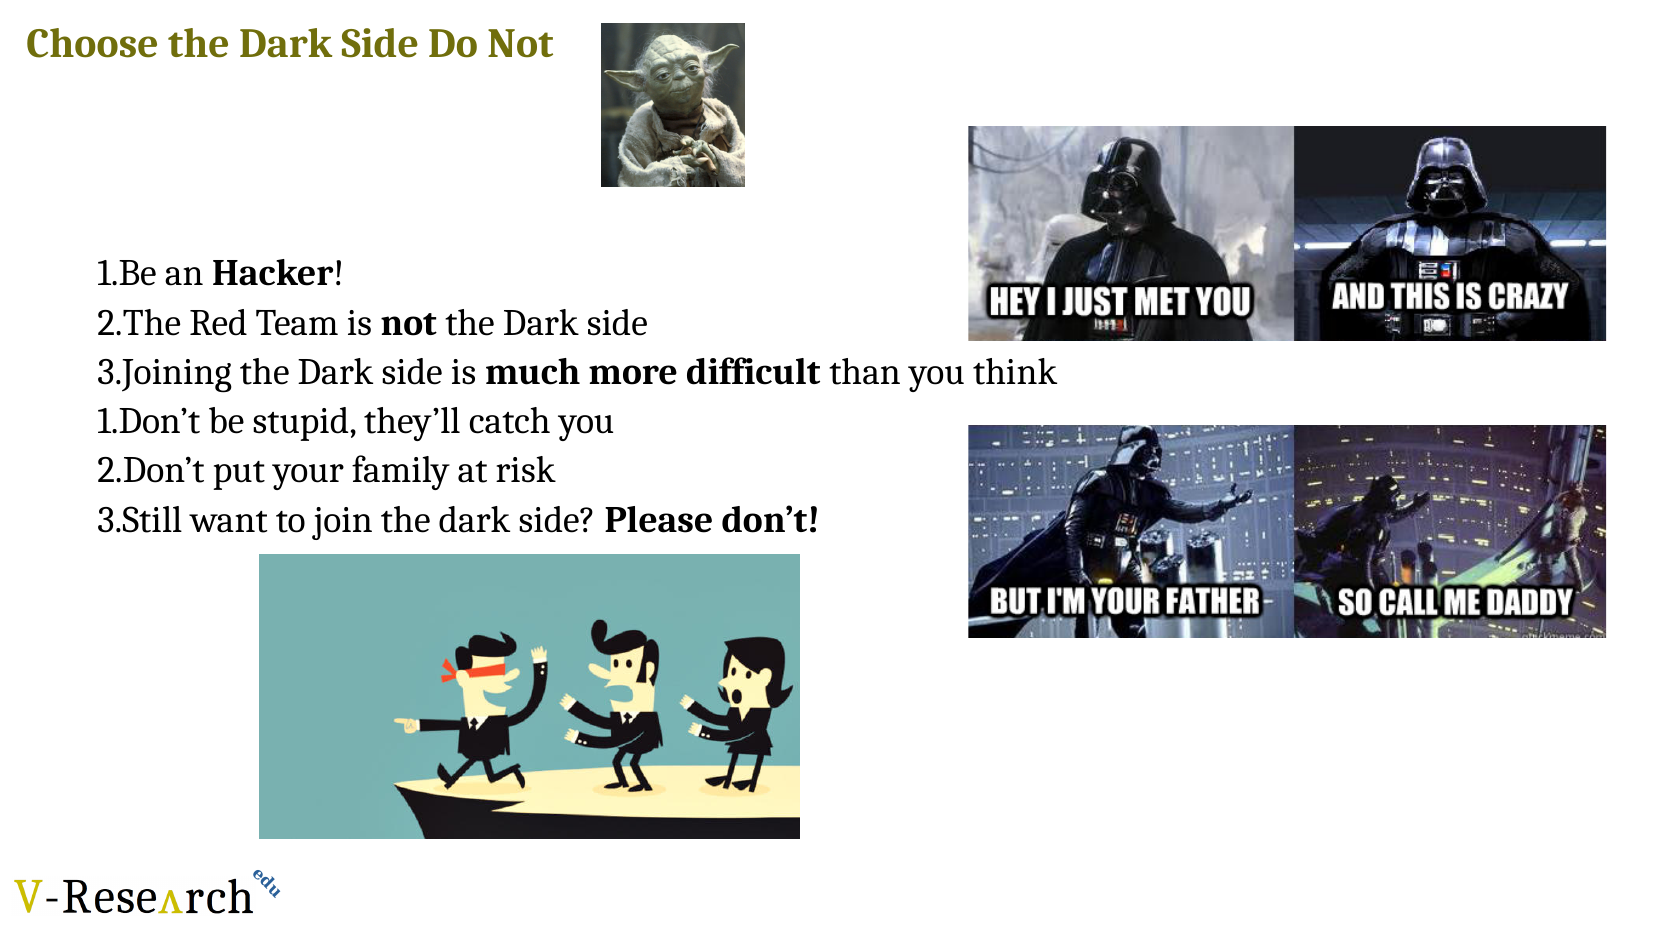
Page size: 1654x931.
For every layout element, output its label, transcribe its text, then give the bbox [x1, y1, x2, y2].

text_box Choose the Dark Side Do Not [11, 12, 1193, 77]
text_box Be an Hacker! The Red Team is not the Dark side Joining the Dark side is much more difficult than you think Don’t be stupid, they’ll catch you Don’t put your family at risk Still want to join the dark side? Please don’t! [82, 244, 1595, 693]
picture [601, 23, 745, 187]
text_box edu [222, 847, 333, 931]
picture [259, 554, 800, 839]
picture [968, 425, 1607, 638]
picture [968, 126, 1607, 341]
picture [11, 876, 255, 916]
